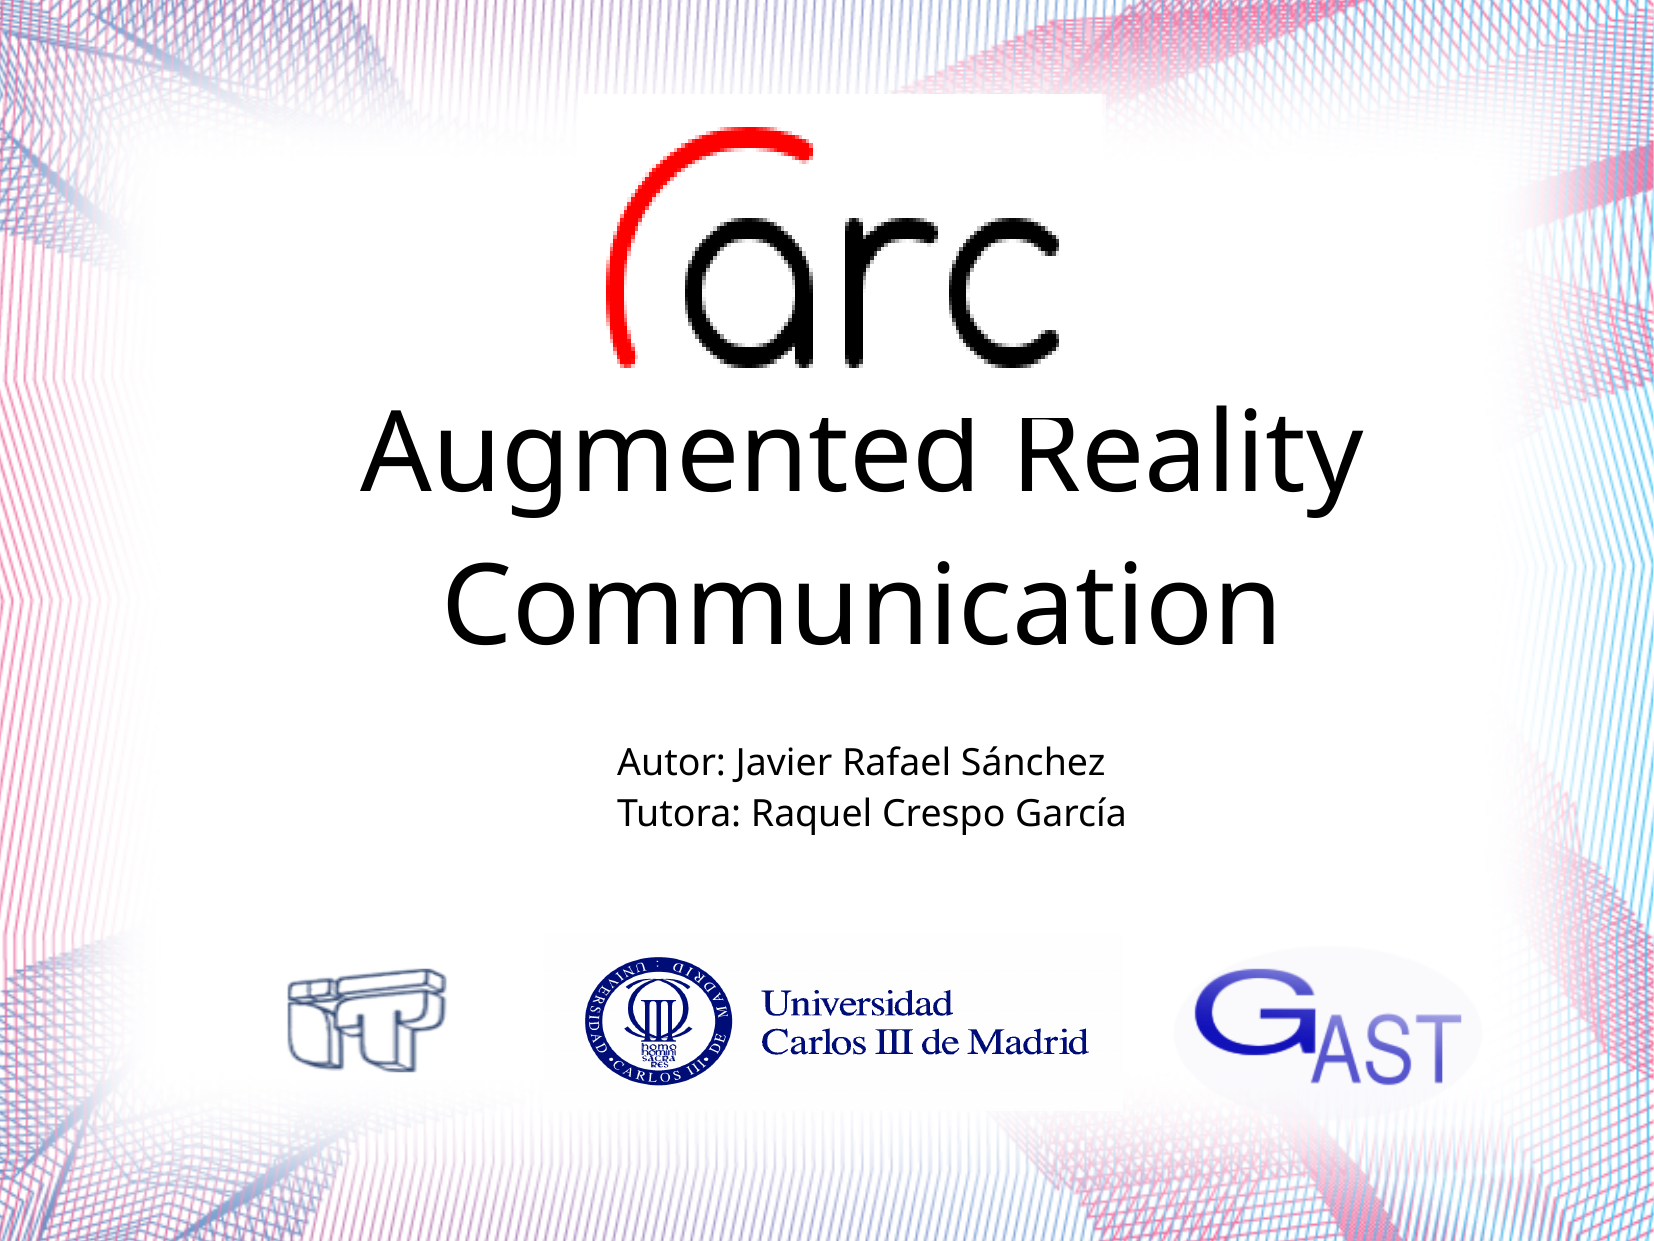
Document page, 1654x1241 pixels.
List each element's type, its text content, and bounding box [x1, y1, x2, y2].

picture [0, 0, 1654, 1241]
subtitle Augmented Reality Communication [118, 43, 1607, 1004]
text_box Autor: Javier Rafael Sánchez Tutora: Raquel Crespo García [602, 727, 1191, 830]
